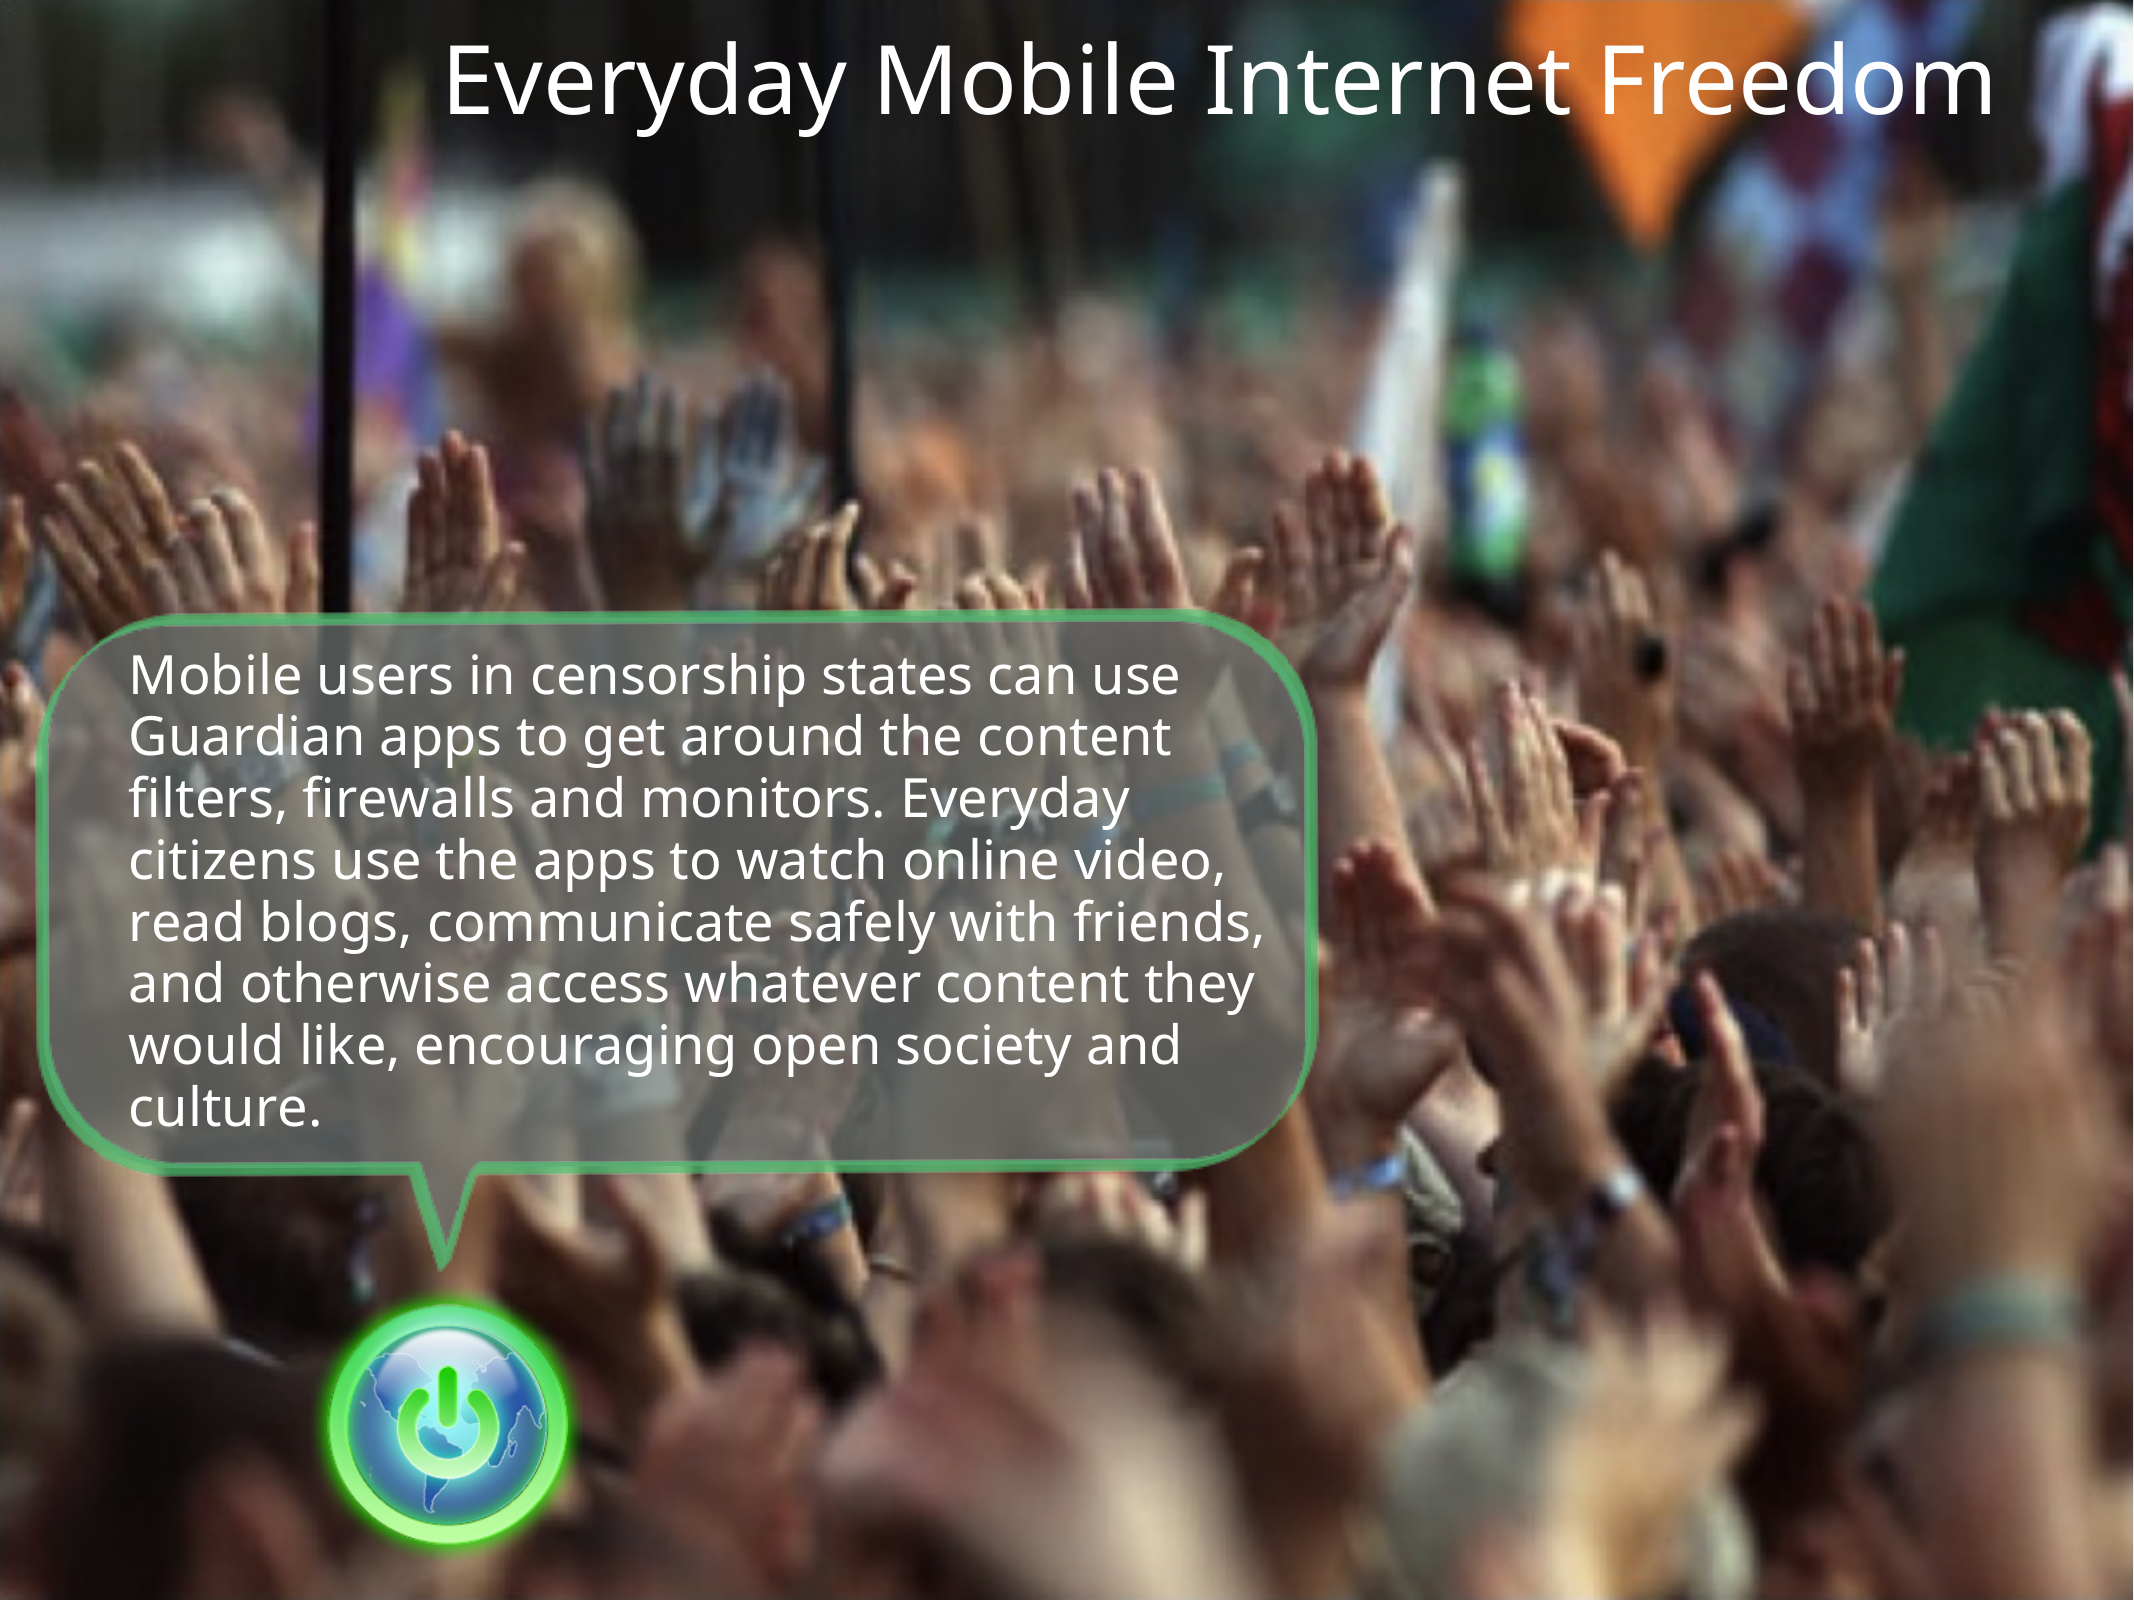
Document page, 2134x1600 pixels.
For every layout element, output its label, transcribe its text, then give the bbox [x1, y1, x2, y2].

text_box Mobile users in censorship states can use Guardian apps to get around the content filters, firewalls and monitors. Everyday citizens use the apps to watch online video, read blogs, communicate safely with friends, and otherwise access whatever content they would like, encouraging open society and culture. [128, 652, 1298, 1132]
title Everyday Mobile Internet Freedom [435, 0, 2134, 140]
picture [0, 0, 2134, 1600]
